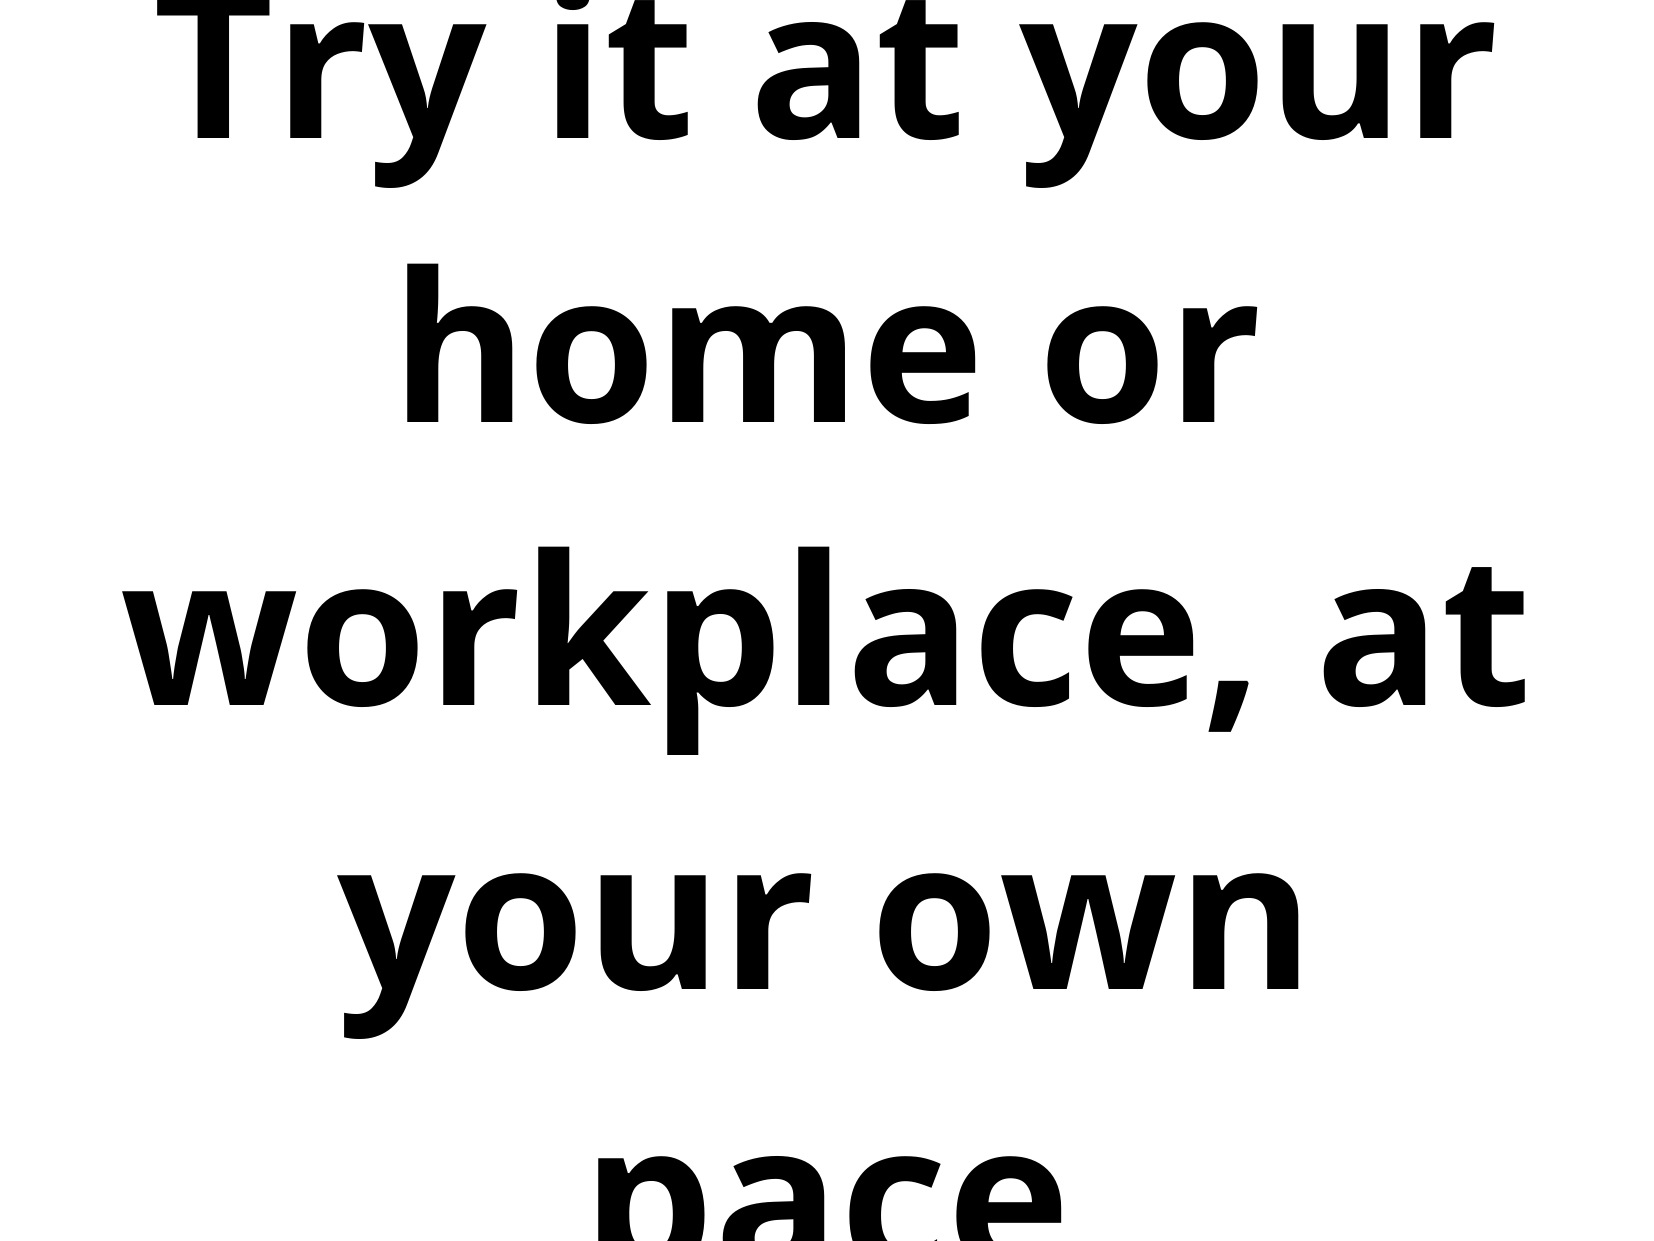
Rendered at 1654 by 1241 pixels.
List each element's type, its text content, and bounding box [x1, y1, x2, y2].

title Try it at your home or workplace, at your own pace [82, 49, 1571, 1201]
